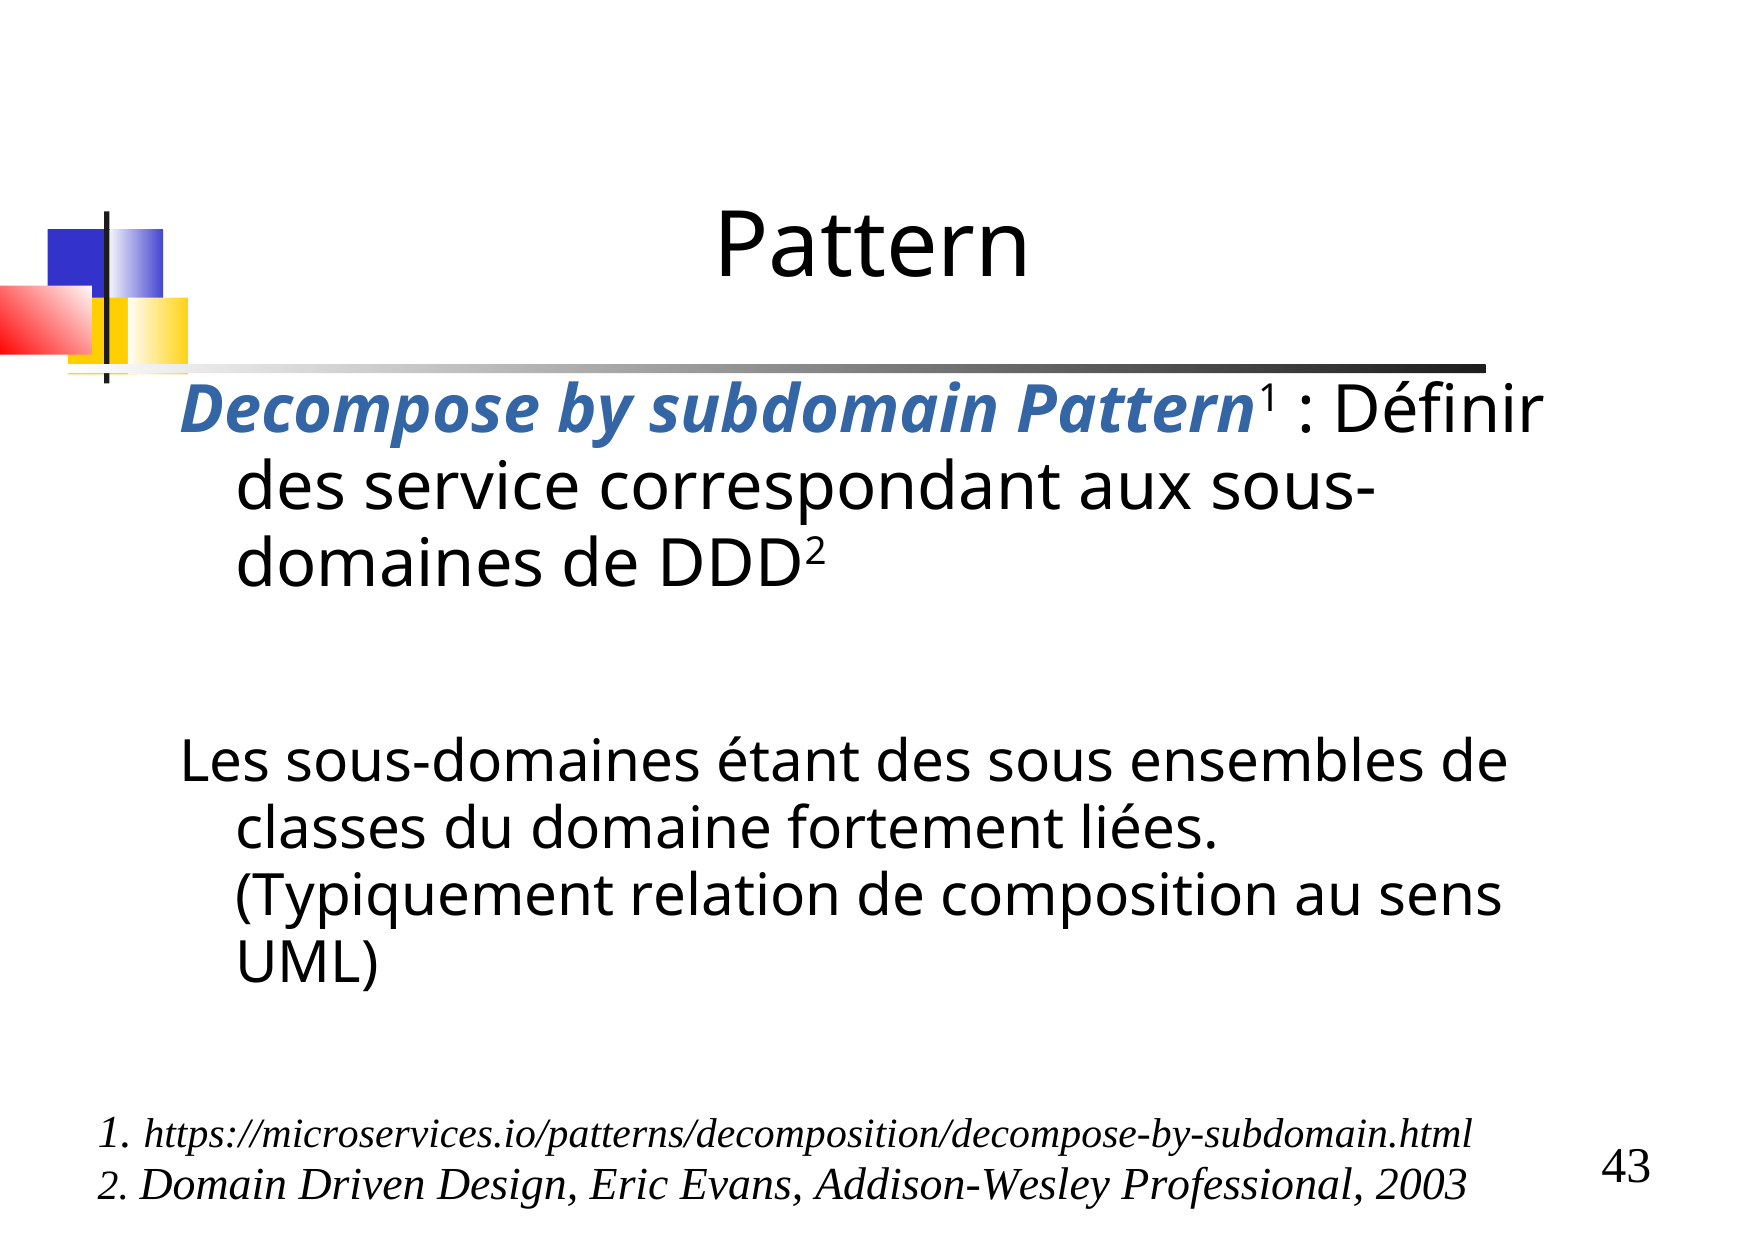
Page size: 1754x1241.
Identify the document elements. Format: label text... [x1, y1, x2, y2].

text_box 1. https://microservices.io/patterns/decomposition/decompose-by-subdomain.html 2. Domain Driven Design, Eric Evans, Addison-Wesley Professional, 2003 [82, 1098, 1510, 1218]
list Decompose by subdomain Pattern1 : Définir des service correspondant aux sous-domaines de DDD2 Les sous-domaines étant des sous ensembles de classes du domaine fortement liées. (Typiquement relation de composition au sens UML) [179, 371, 1567, 1091]
title Pattern [179, 139, 1567, 351]
